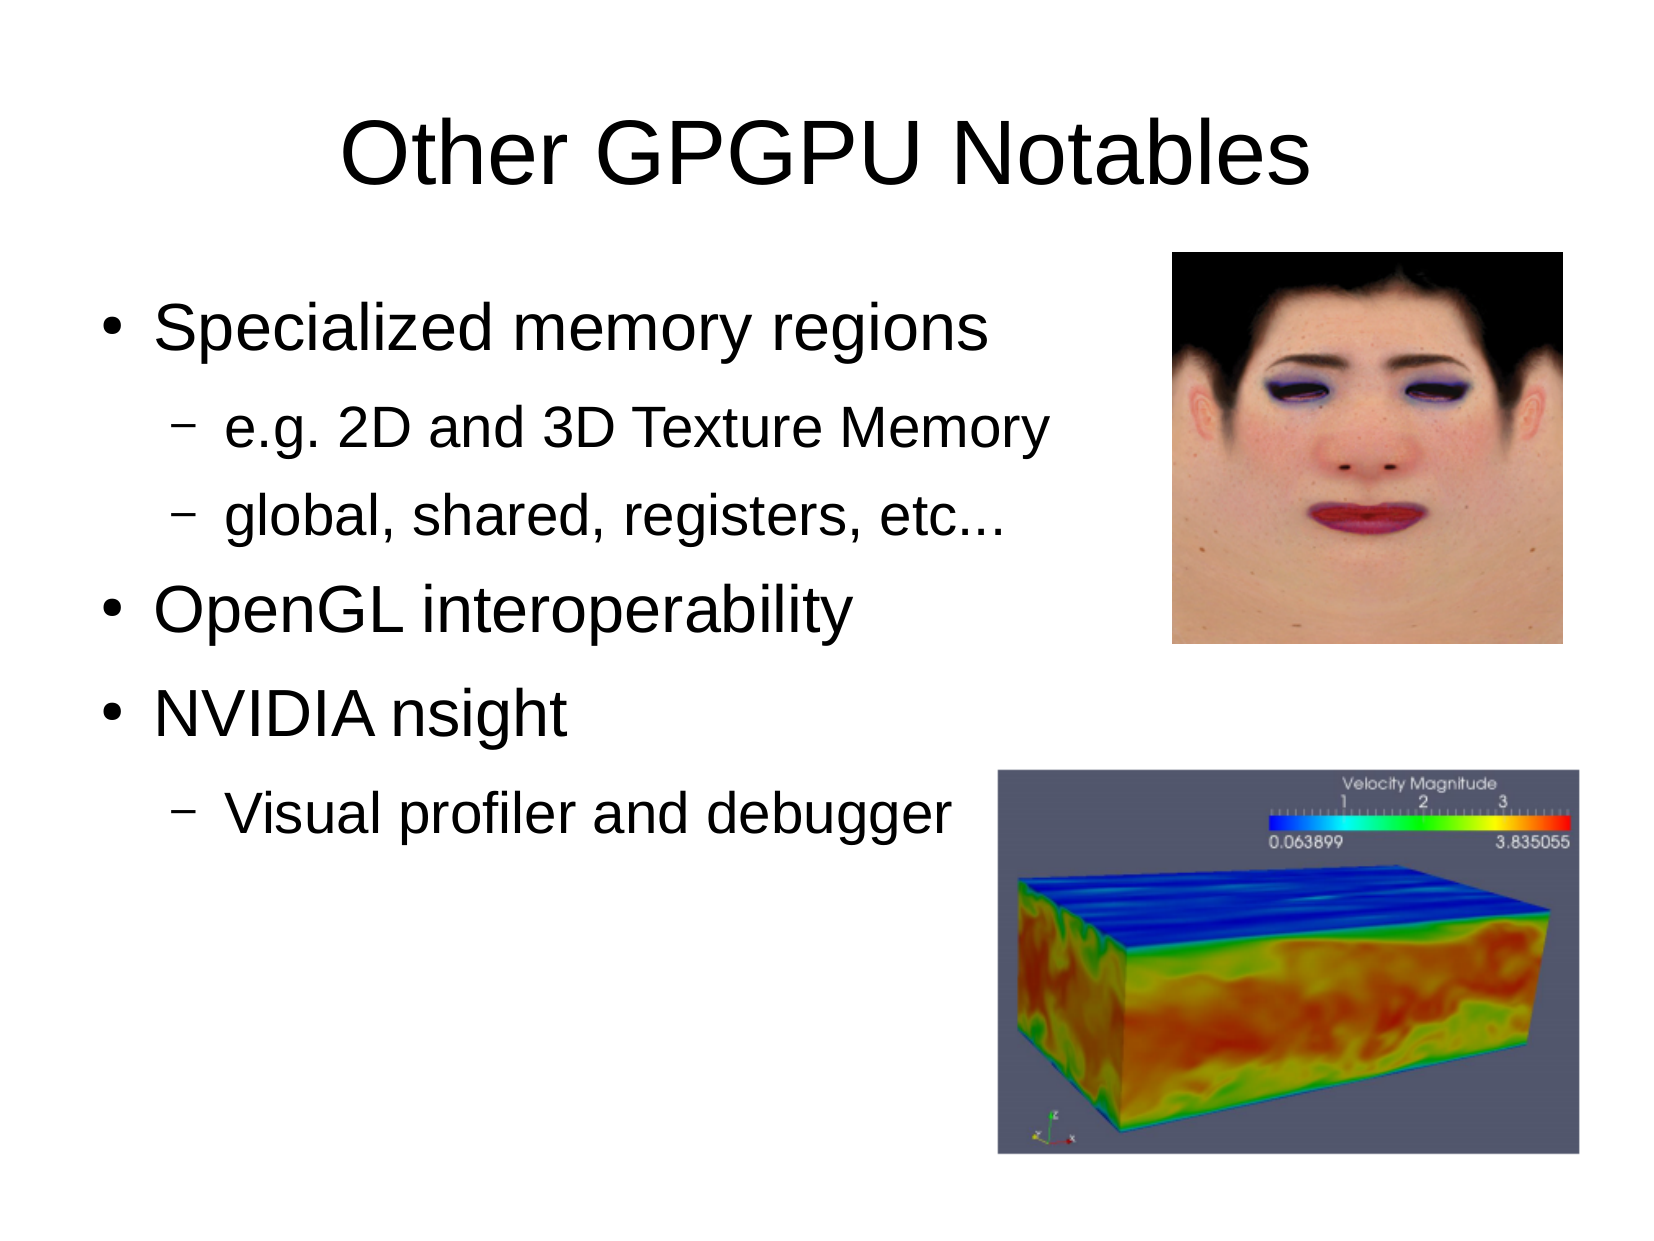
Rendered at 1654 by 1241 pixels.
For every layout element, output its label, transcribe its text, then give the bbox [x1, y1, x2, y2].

picture [990, 762, 1591, 1164]
picture [1172, 252, 1563, 644]
list Specialized memory regions e.g. 2D and 3D Texture Memory global, shared, registers, etc... OpenGL interoperability NVIDIA nsight Visual profiler and debugger [82, 290, 1571, 1010]
title Other GPGPU Notables [82, 49, 1571, 257]
